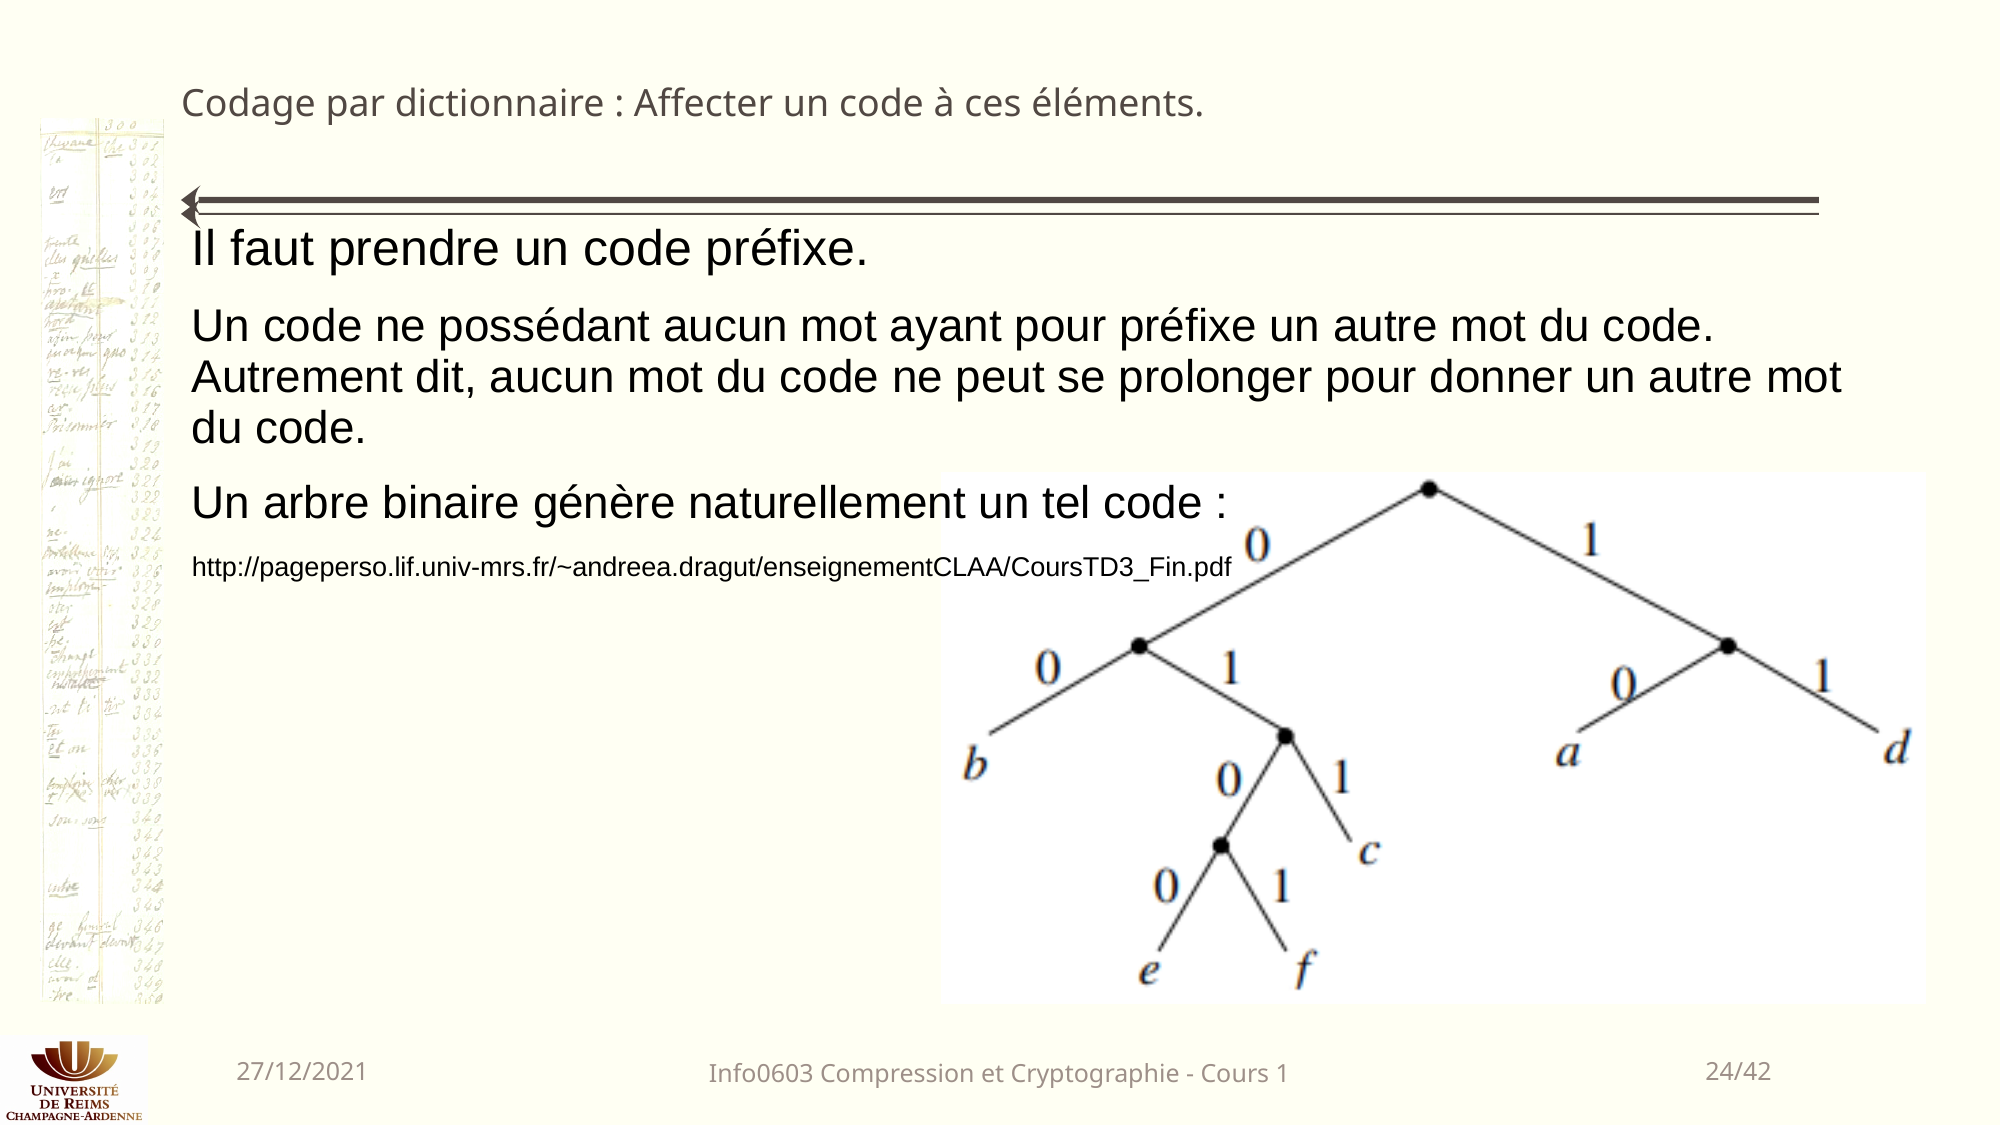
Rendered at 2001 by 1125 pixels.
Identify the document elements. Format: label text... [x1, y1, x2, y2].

text_box Il faut prendre un code préfixe. Un code ne possédant aucun mot ayant pour préfixe un autre mot du code. Autrement dit, aucun mot du code ne peut se prolonger pour donner un autre mot du code. Un arbre binaire génère naturellement un tel code : http://pageperso.lif.univ-mrs.fr/~andreea.dragut/enseignementCLAA/CoursTD3_Fin.pdf [177, 212, 1890, 665]
picture [40, 118, 164, 1004]
picture [941, 472, 1926, 1004]
picture [0, 1035, 148, 1125]
title Codage par dictionnaire : Affecter un code à ces éléments. [181, 12, 1819, 193]
